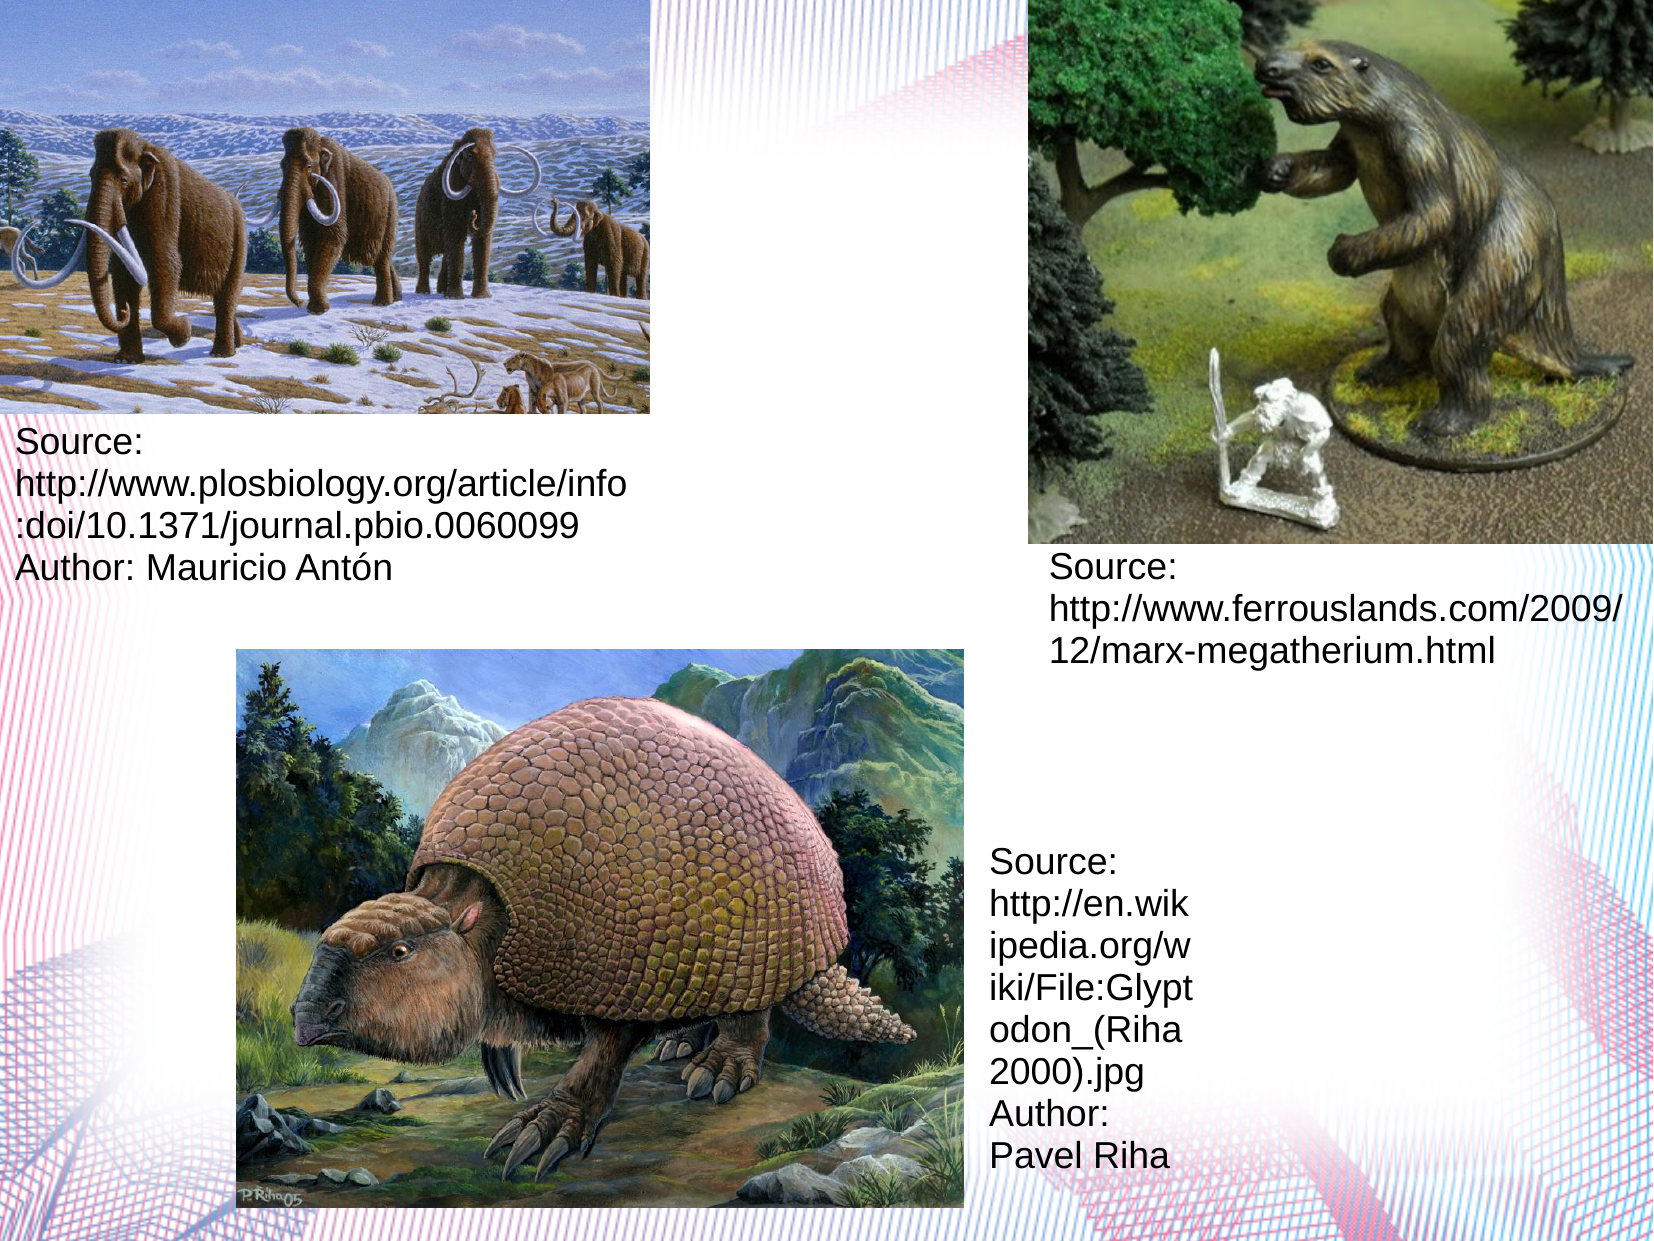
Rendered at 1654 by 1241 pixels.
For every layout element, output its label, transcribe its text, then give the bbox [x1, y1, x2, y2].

picture [0, 0, 1654, 1241]
text_box Source: http://en.wikipedia.org/wiki/File:Glyptodon_(Riha2000).jpg Author: Pavel Riha [974, 833, 1211, 1211]
text_box Source: http://www.ferrouslands.com/2009/12/marx-megatherium.html [1033, 538, 1653, 680]
text_box Source: http://www.plosbiology.org/article/info:doi/10.1371/journal.pbio.0060099 Author: Mauricio Antón [0, 413, 650, 597]
